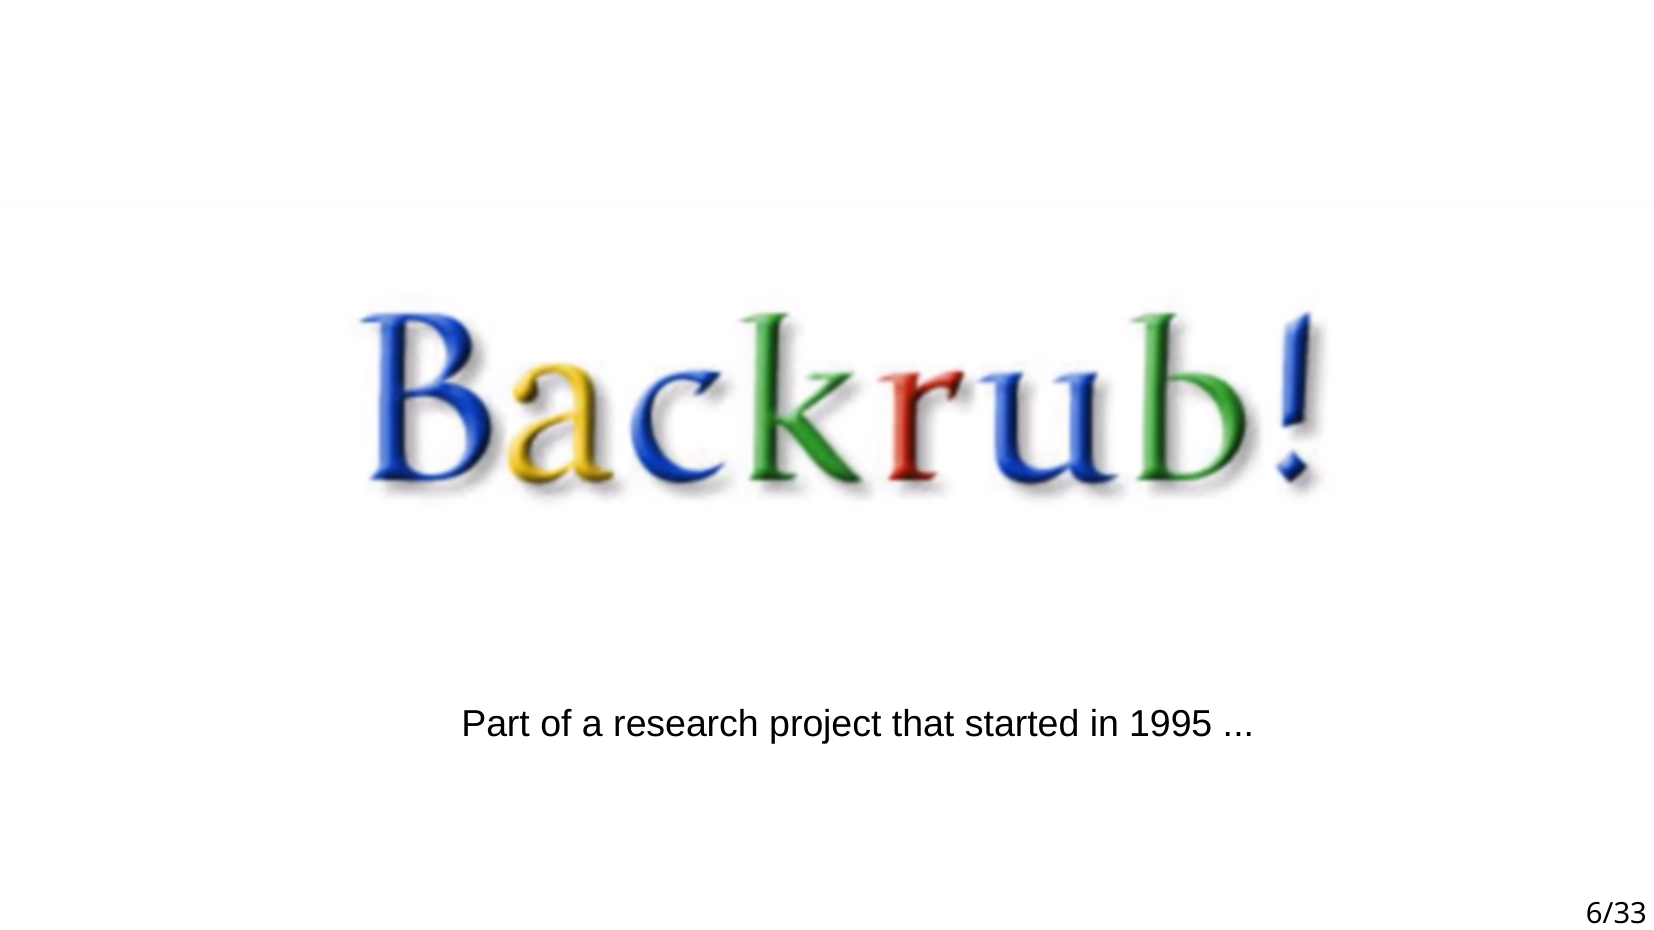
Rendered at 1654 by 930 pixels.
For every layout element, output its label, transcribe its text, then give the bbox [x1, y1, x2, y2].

picture [0, 200, 1654, 556]
text_box Part of a research project that started in 1995 ... [446, 694, 1306, 781]
